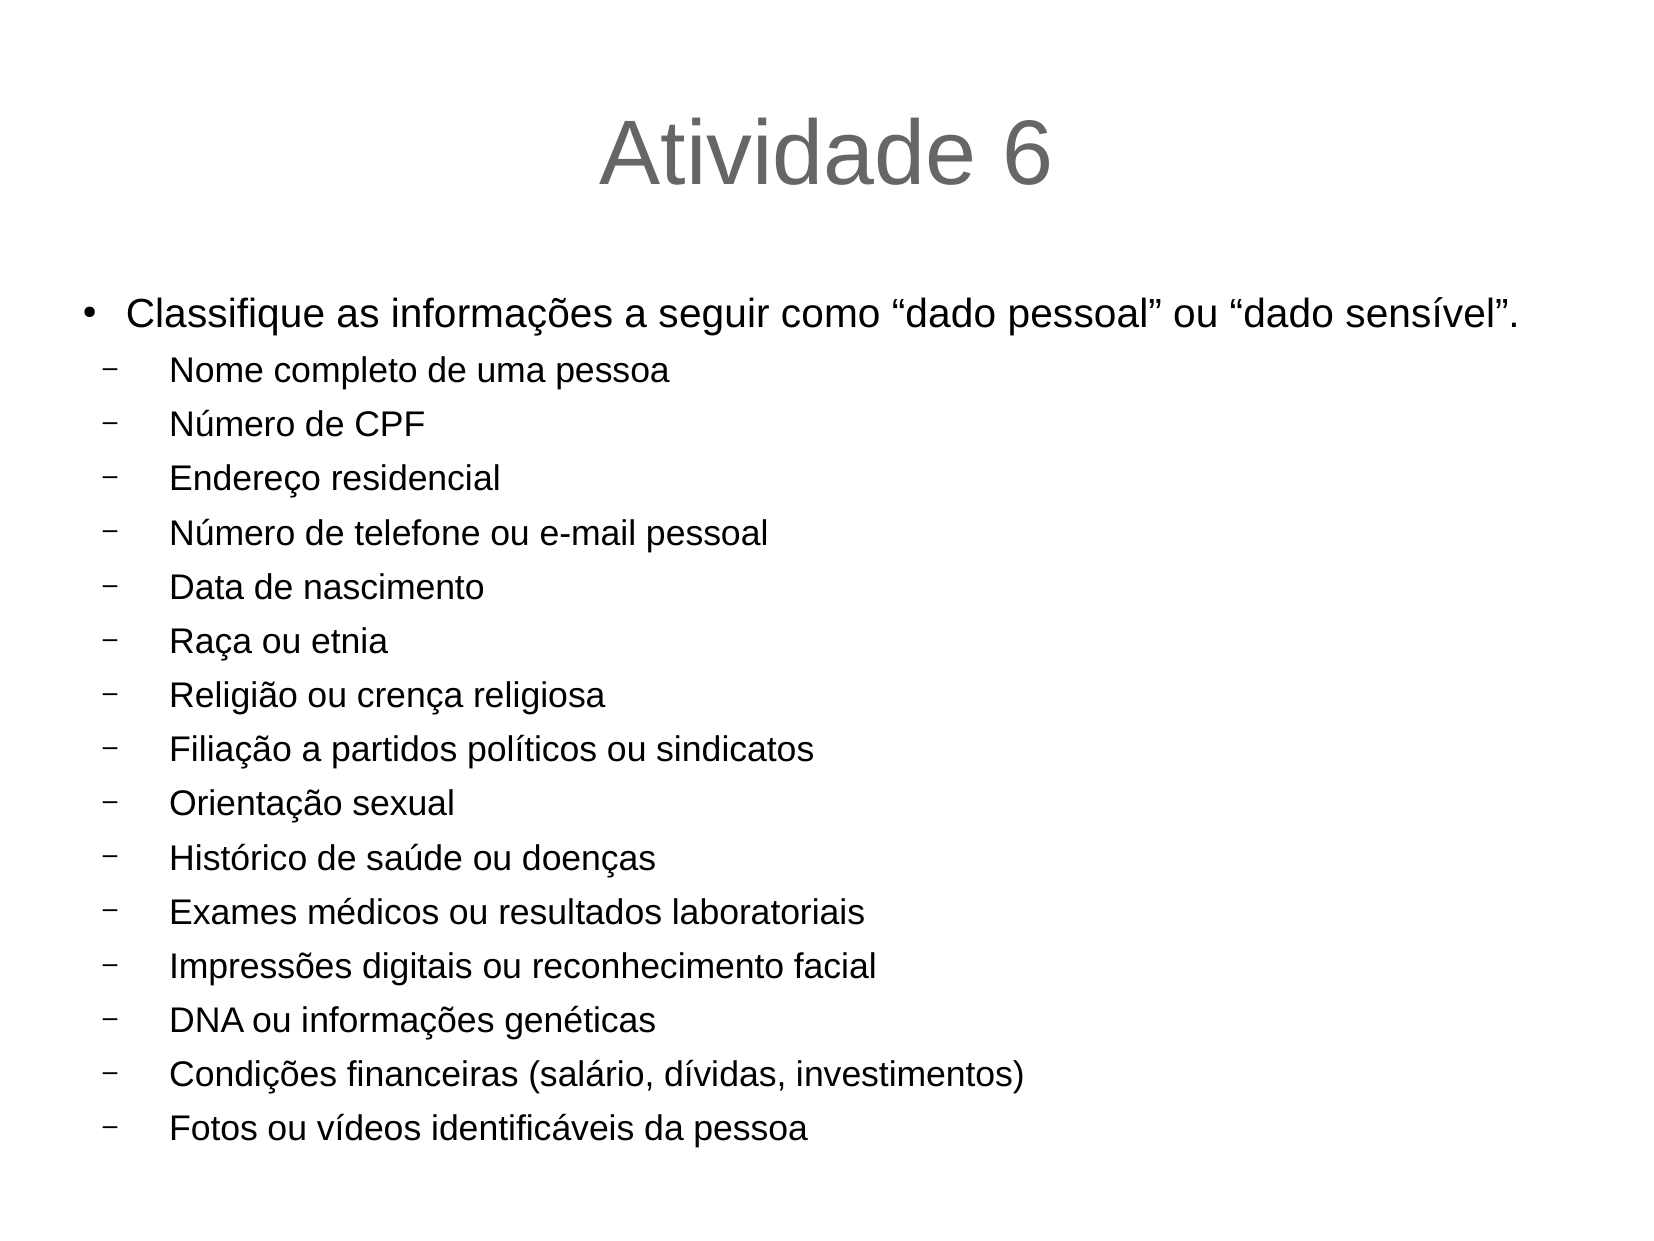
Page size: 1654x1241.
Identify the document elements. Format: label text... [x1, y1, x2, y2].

title Atividade 6 [82, 49, 1571, 257]
list Classifique as informações a seguir como “dado pessoal” ou “dado sensível”. Nome completo de uma pessoa Número de CPF Endereço residencial Número de telefone ou e-mail pessoal Data de nascimento Raça ou etnia Religião ou crença religiosa Filiação a partidos políticos ou sindicatos Orientação sexual Histórico de saúde ou doenças Exames médicos ou resultados laboratoriais Impressões digitais ou reconhecimento facial DNA ou informações genéticas Condições financeiras (salário, dívidas, investimentos) Fotos ou vídeos identificáveis da pessoa [82, 290, 1571, 1158]
